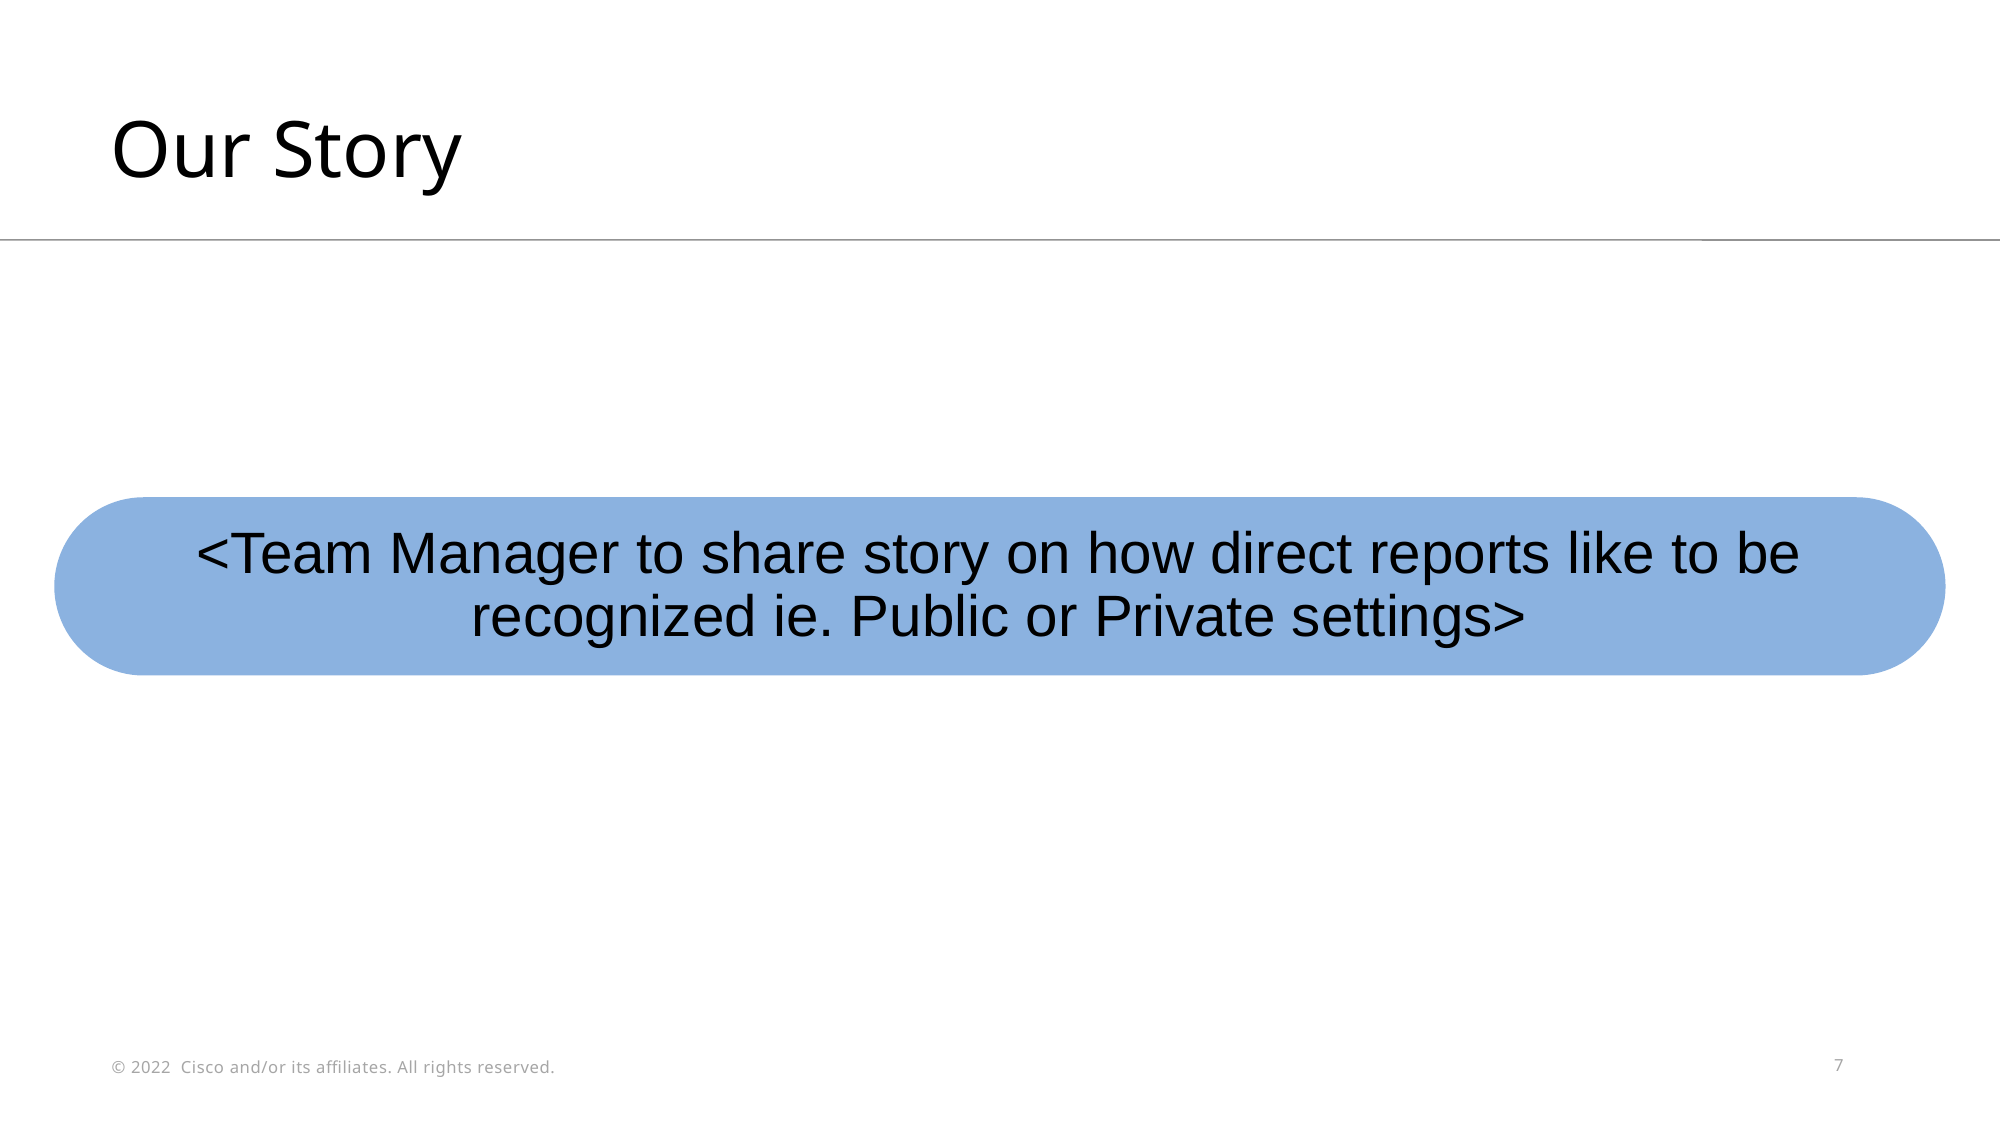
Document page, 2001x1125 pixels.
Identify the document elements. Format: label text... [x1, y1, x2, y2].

title Our Story [95, 74, 1922, 235]
text_box <Team Manager to share story on how direct reports like to be recognized ie. Public or Private settings> [54, 497, 1946, 676]
